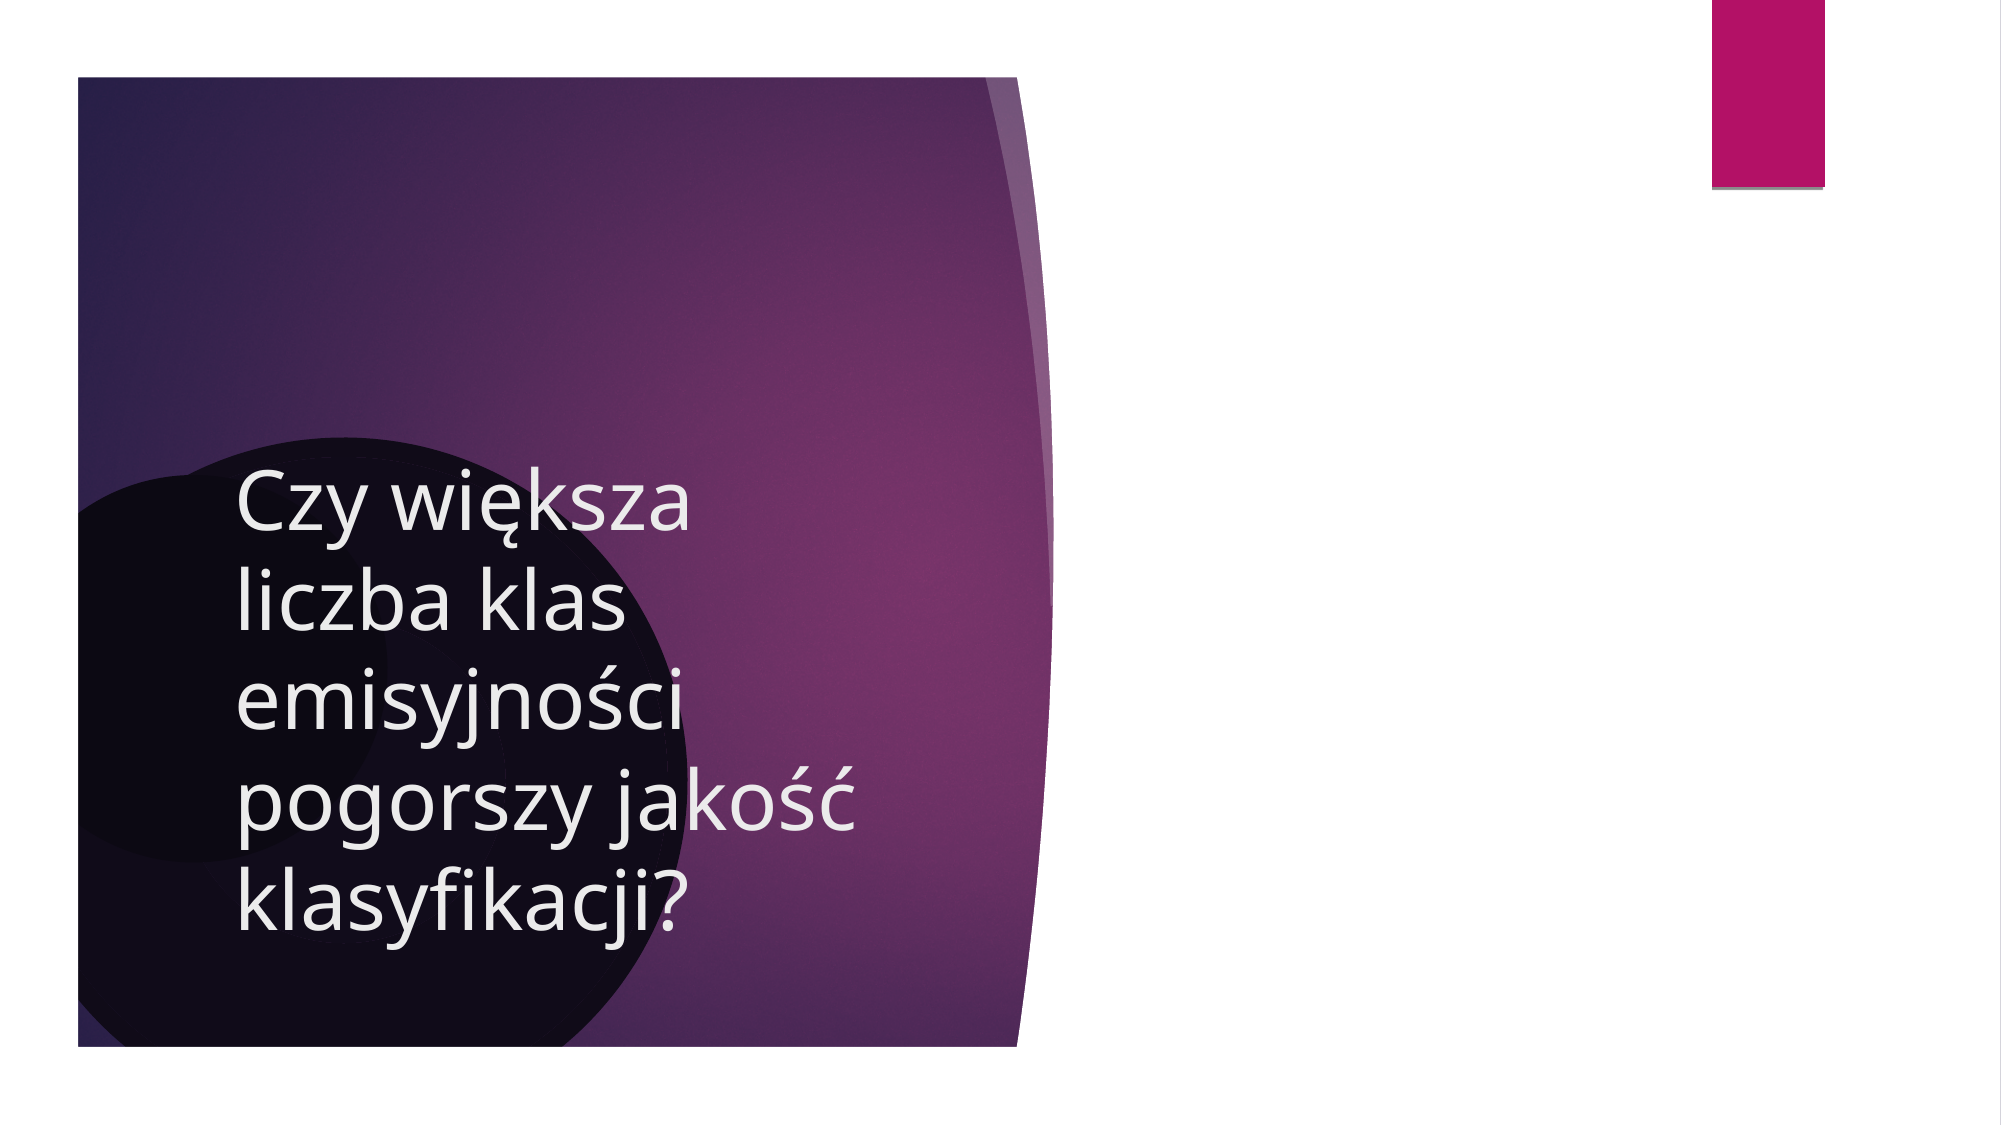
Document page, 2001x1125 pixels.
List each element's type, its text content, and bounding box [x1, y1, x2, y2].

title Czy większa liczba klas emisyjności pogorszy jakość klasyfikacji? [189, 439, 904, 910]
